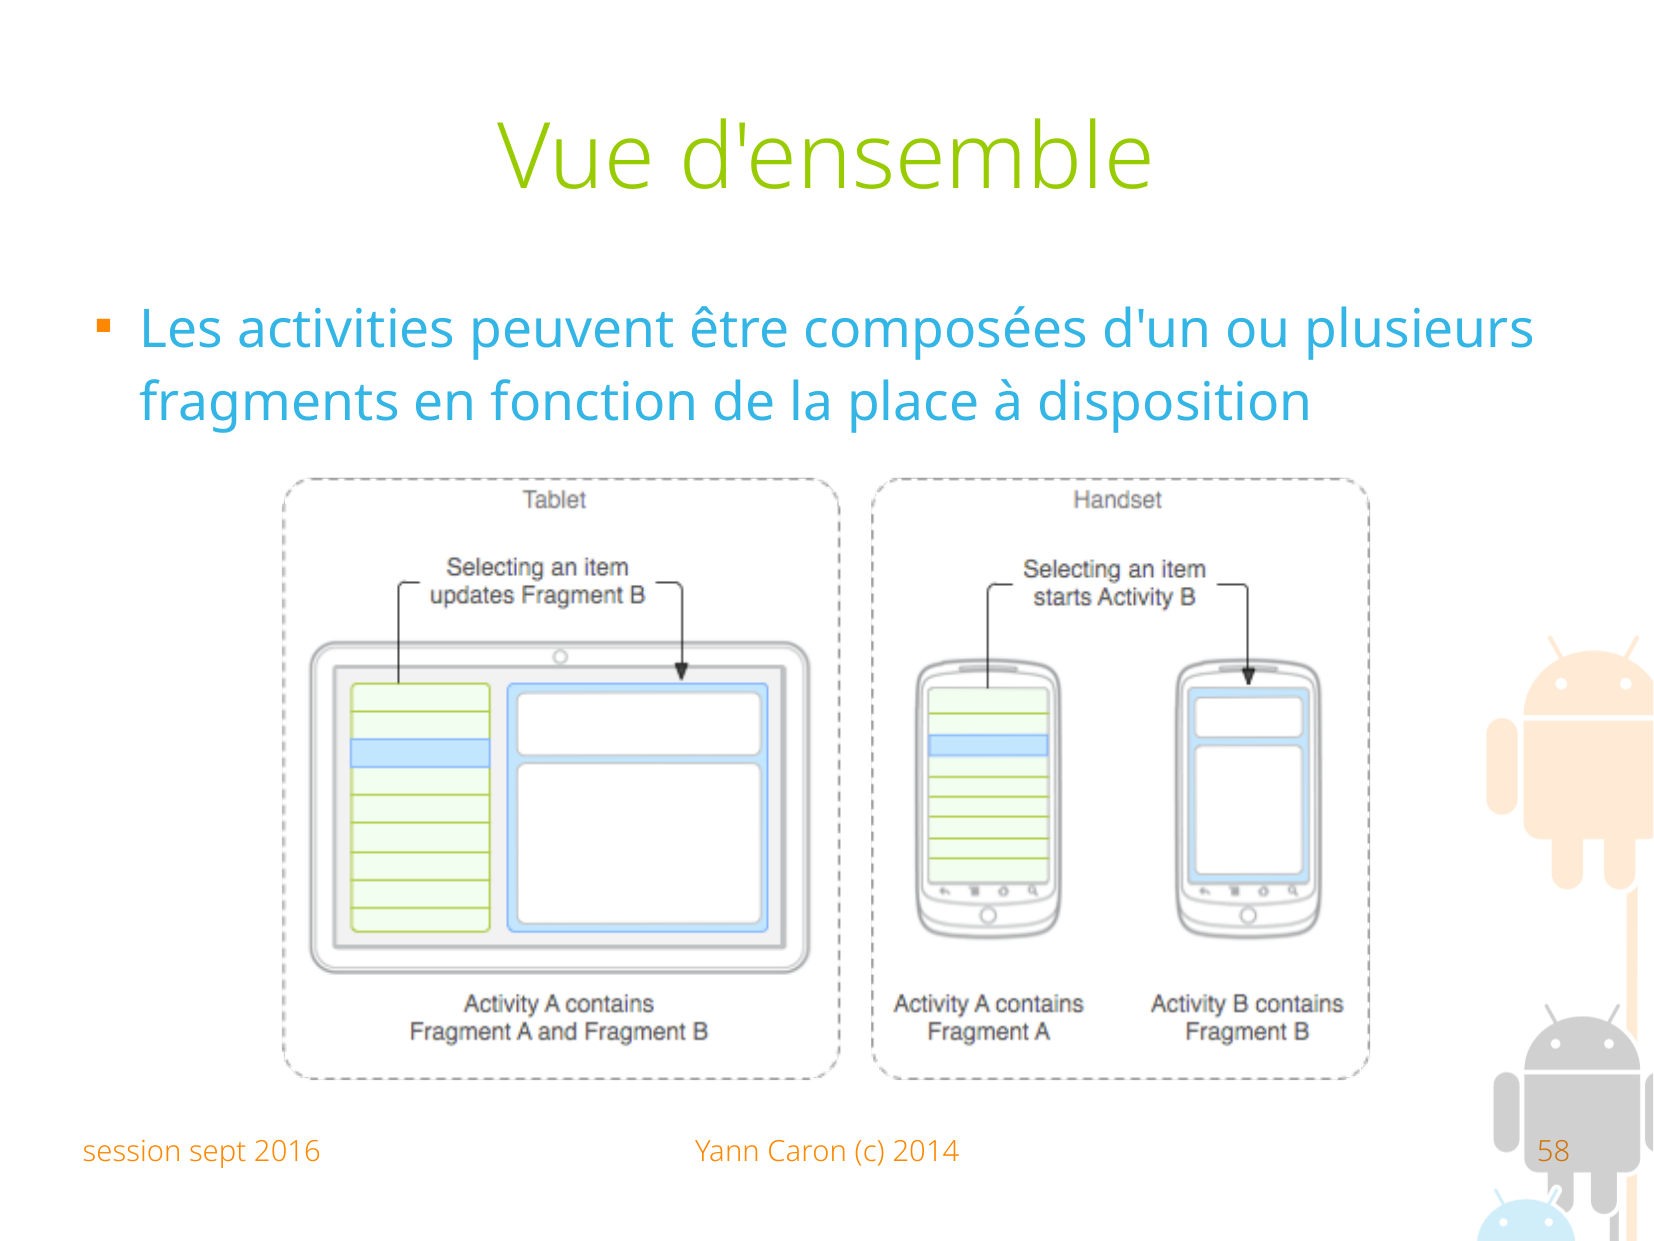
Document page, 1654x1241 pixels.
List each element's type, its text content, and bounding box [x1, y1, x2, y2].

title Vue d'ensemble [82, 49, 1571, 257]
list Les activities peuvent être composées d'un ou plusieurs fragments en fonction de la place à disposition [82, 290, 1571, 496]
picture [240, 423, 1654, 1241]
